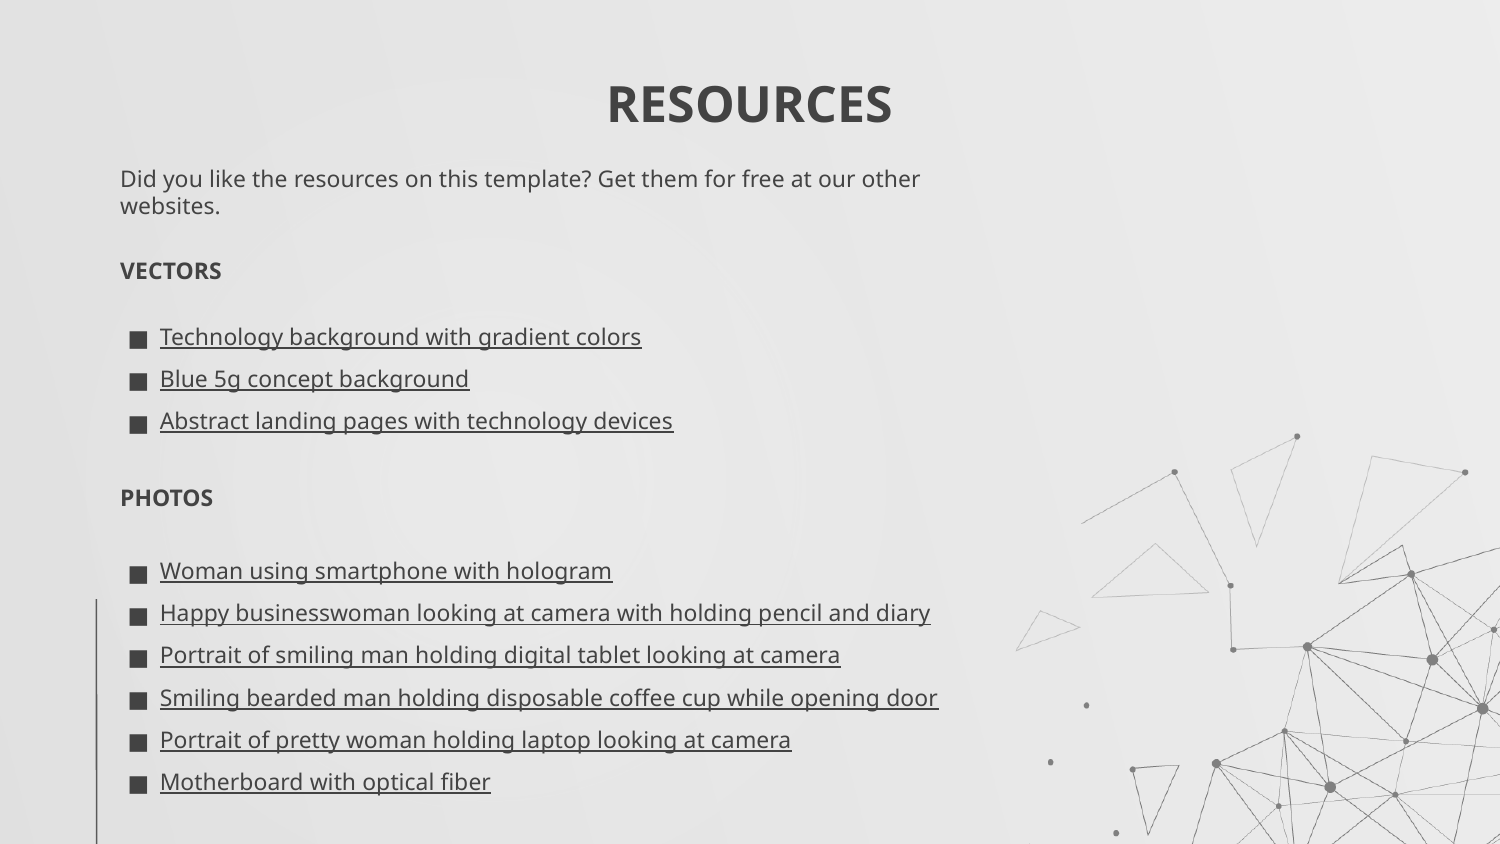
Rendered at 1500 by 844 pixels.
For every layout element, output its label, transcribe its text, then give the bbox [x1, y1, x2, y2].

text_box Did you like the resources on this template? Get them for free at our other websites. VECTORS Technology background with gradient colors Blue 5g concept background Abstract landing pages with technology devices PHOTOS Woman using smartphone with hologram Happy businesswoman looking at camera with holding pencil and diary Portrait of smiling man holding digital tablet looking at camera Smiling bearded man holding disposable coffee cup while opening door Portrait of pretty woman holding laptop looking at camera Motherboard with optical fiber [105, 262, 977, 736]
picture [0, 0, 1500, 844]
title RESOURCES [322, 57, 1178, 214]
